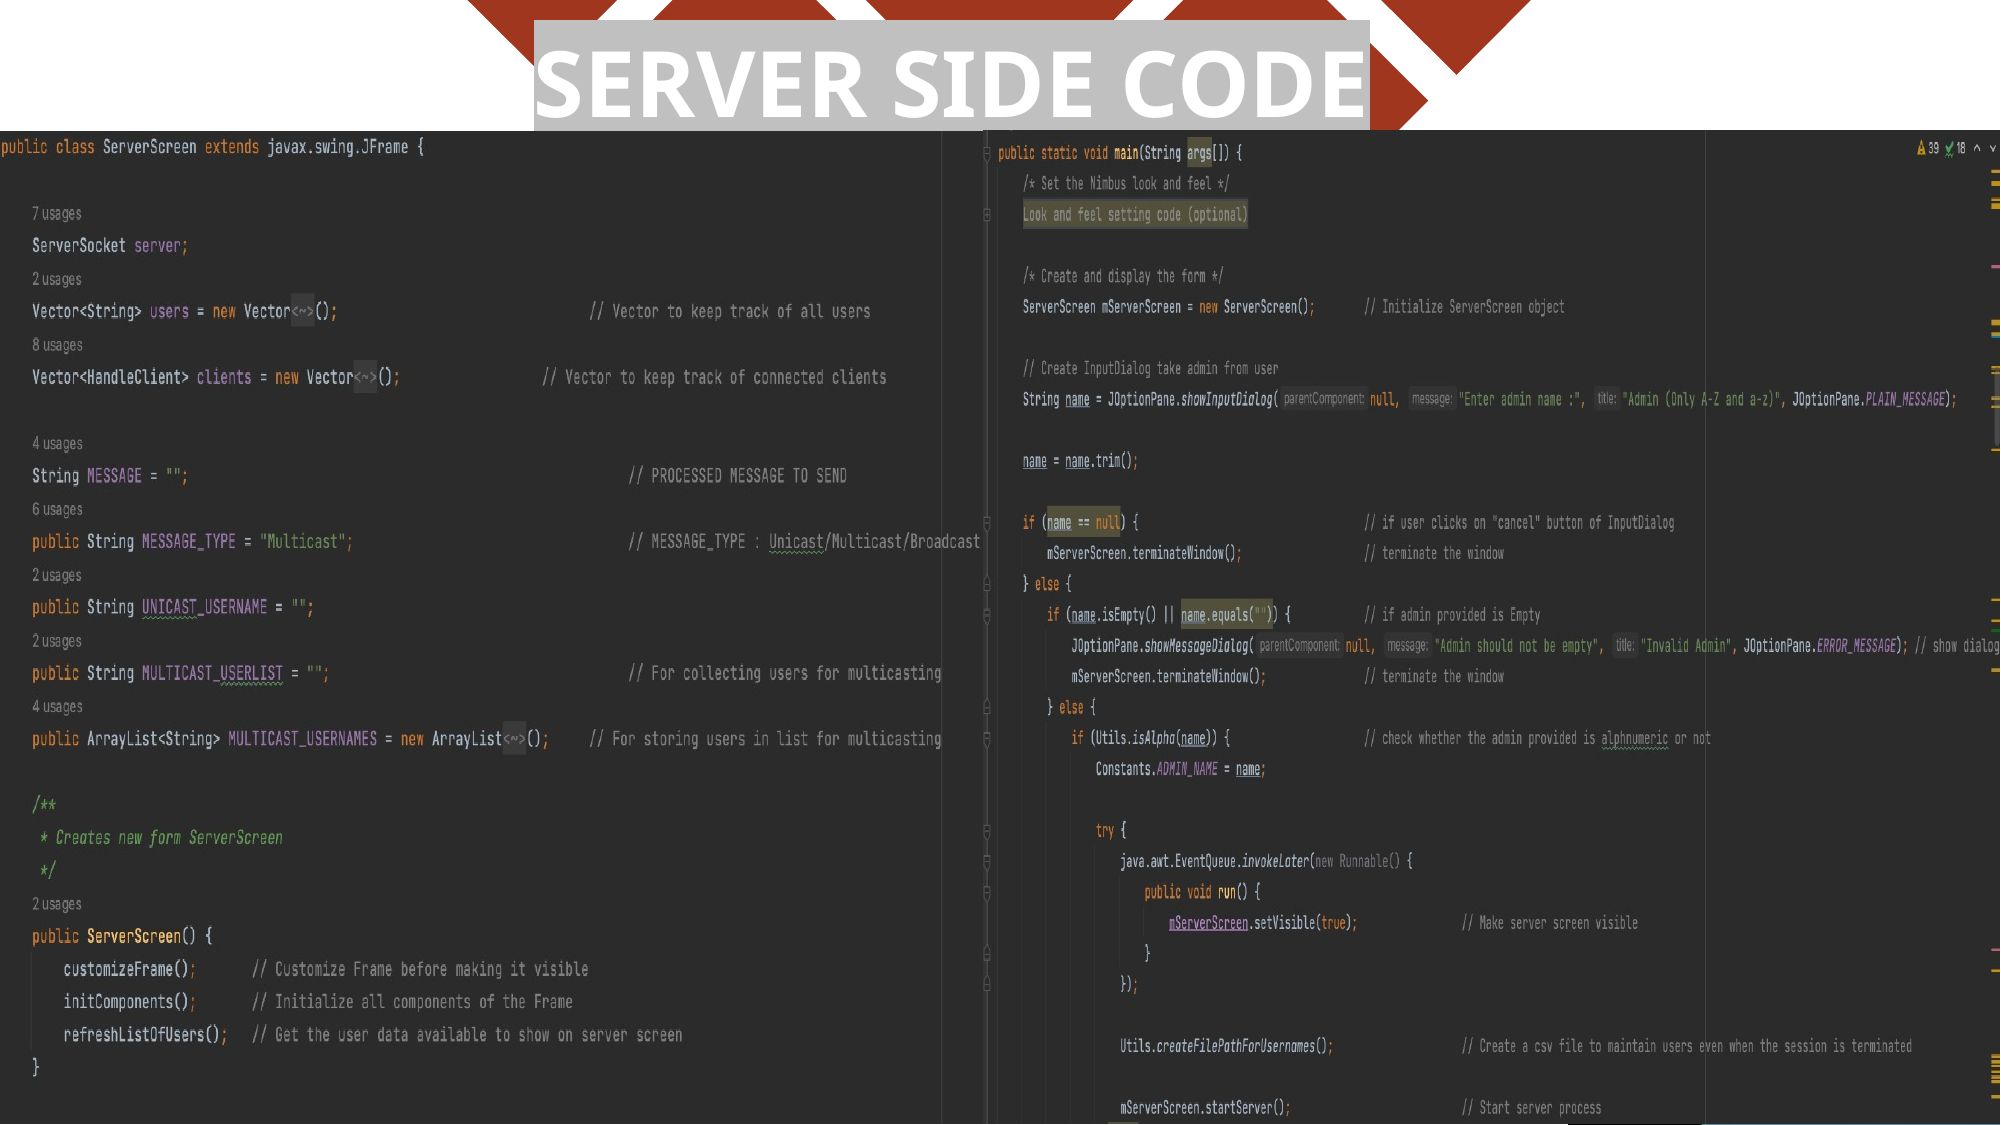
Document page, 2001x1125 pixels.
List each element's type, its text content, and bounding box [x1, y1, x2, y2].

title SERVER SIDE CODE [30, 0, 1874, 131]
picture [0, 130, 2000, 1125]
